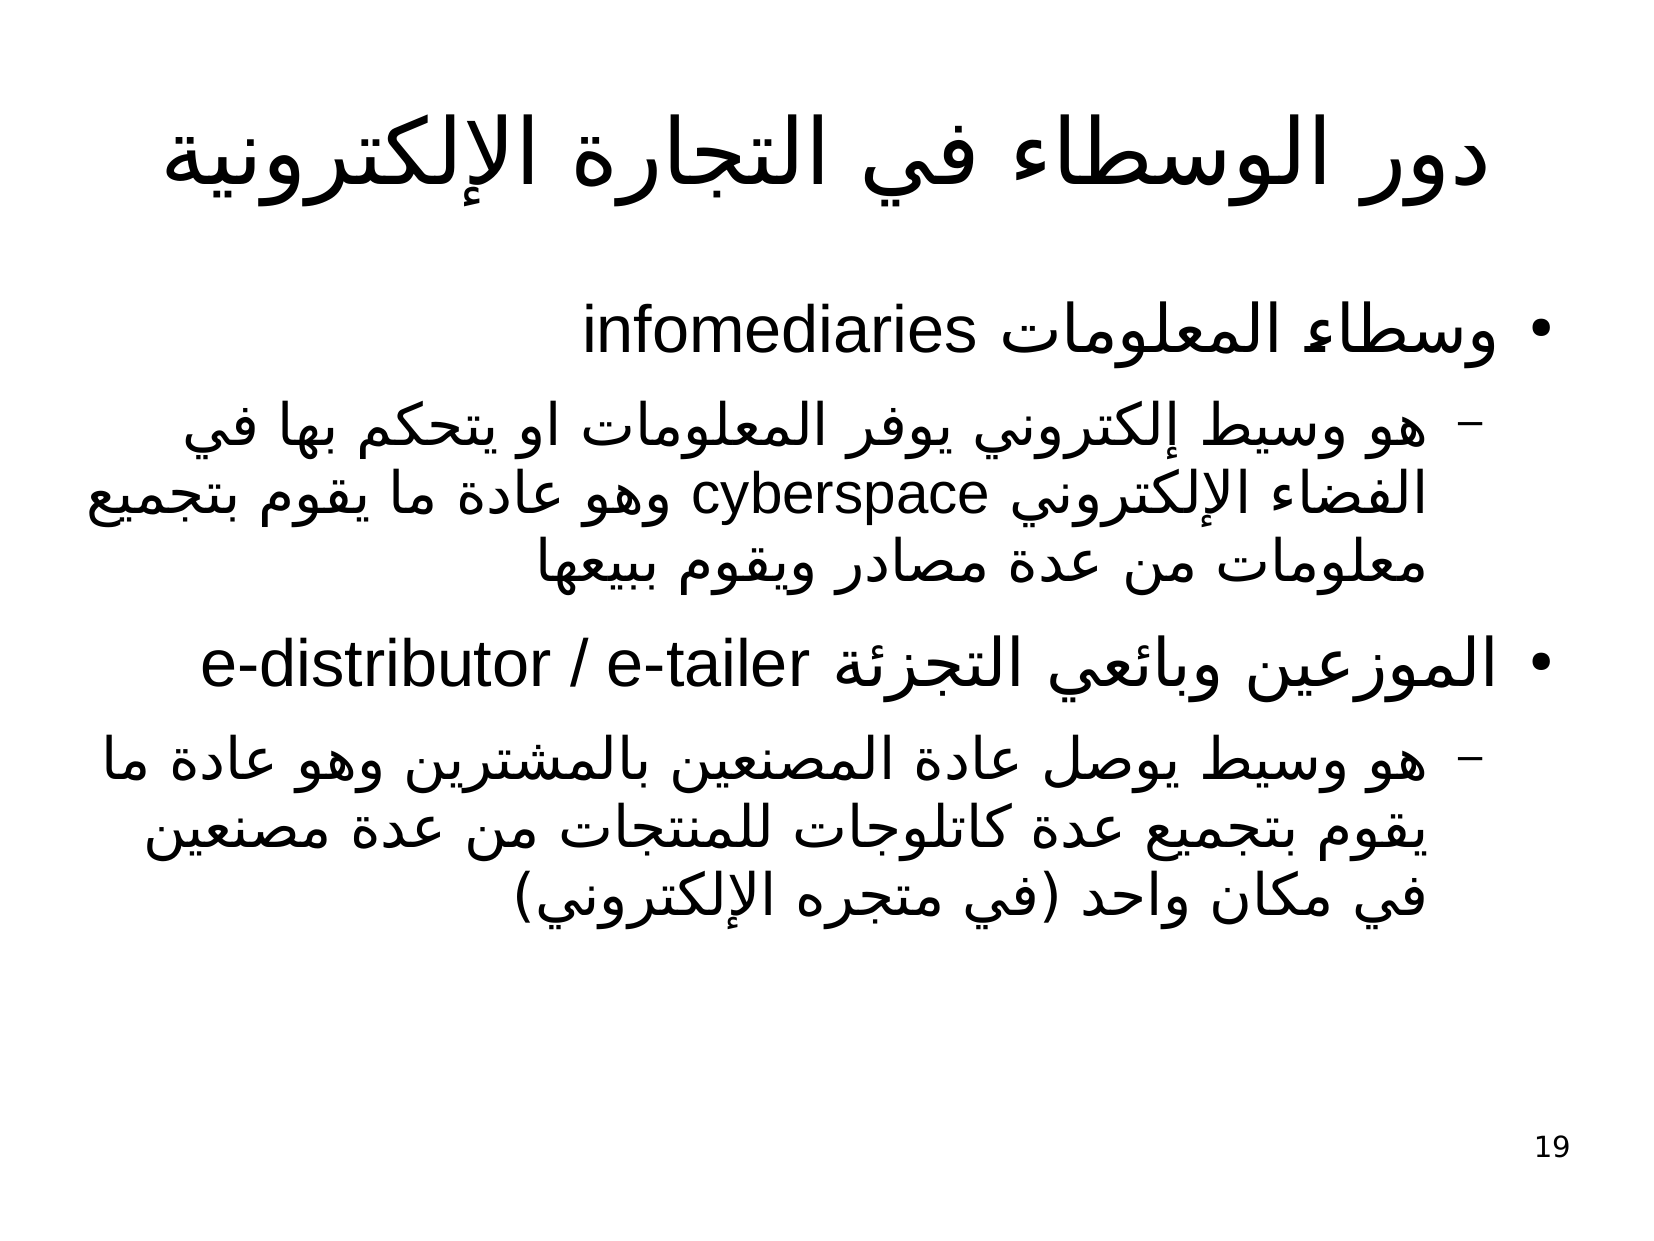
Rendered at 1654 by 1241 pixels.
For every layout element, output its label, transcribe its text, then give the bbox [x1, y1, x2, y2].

list وسطاء المعلومات infomediaries هو وسيط إلكتروني يوفر المعلومات او يتحكم بها في الفضاء الإلكتروني cyberspace وهو عادة ما يقوم بتجميع معلومات من عدة مصادر ويقوم ببيعها الموزعين وبائعي التجزئة e-distributor / e-tailer هو وسيط يوصل عادة المصنعين بالمشترين وهو عادة ما يقوم بتجميع عدة كاتلوجات للمنتجات من عدة مصنعين في مكان واحد (في متجره الإلكتروني) [82, 290, 1571, 1010]
title دور الوسطاء في التجارة الإلكترونية [82, 49, 1571, 257]
